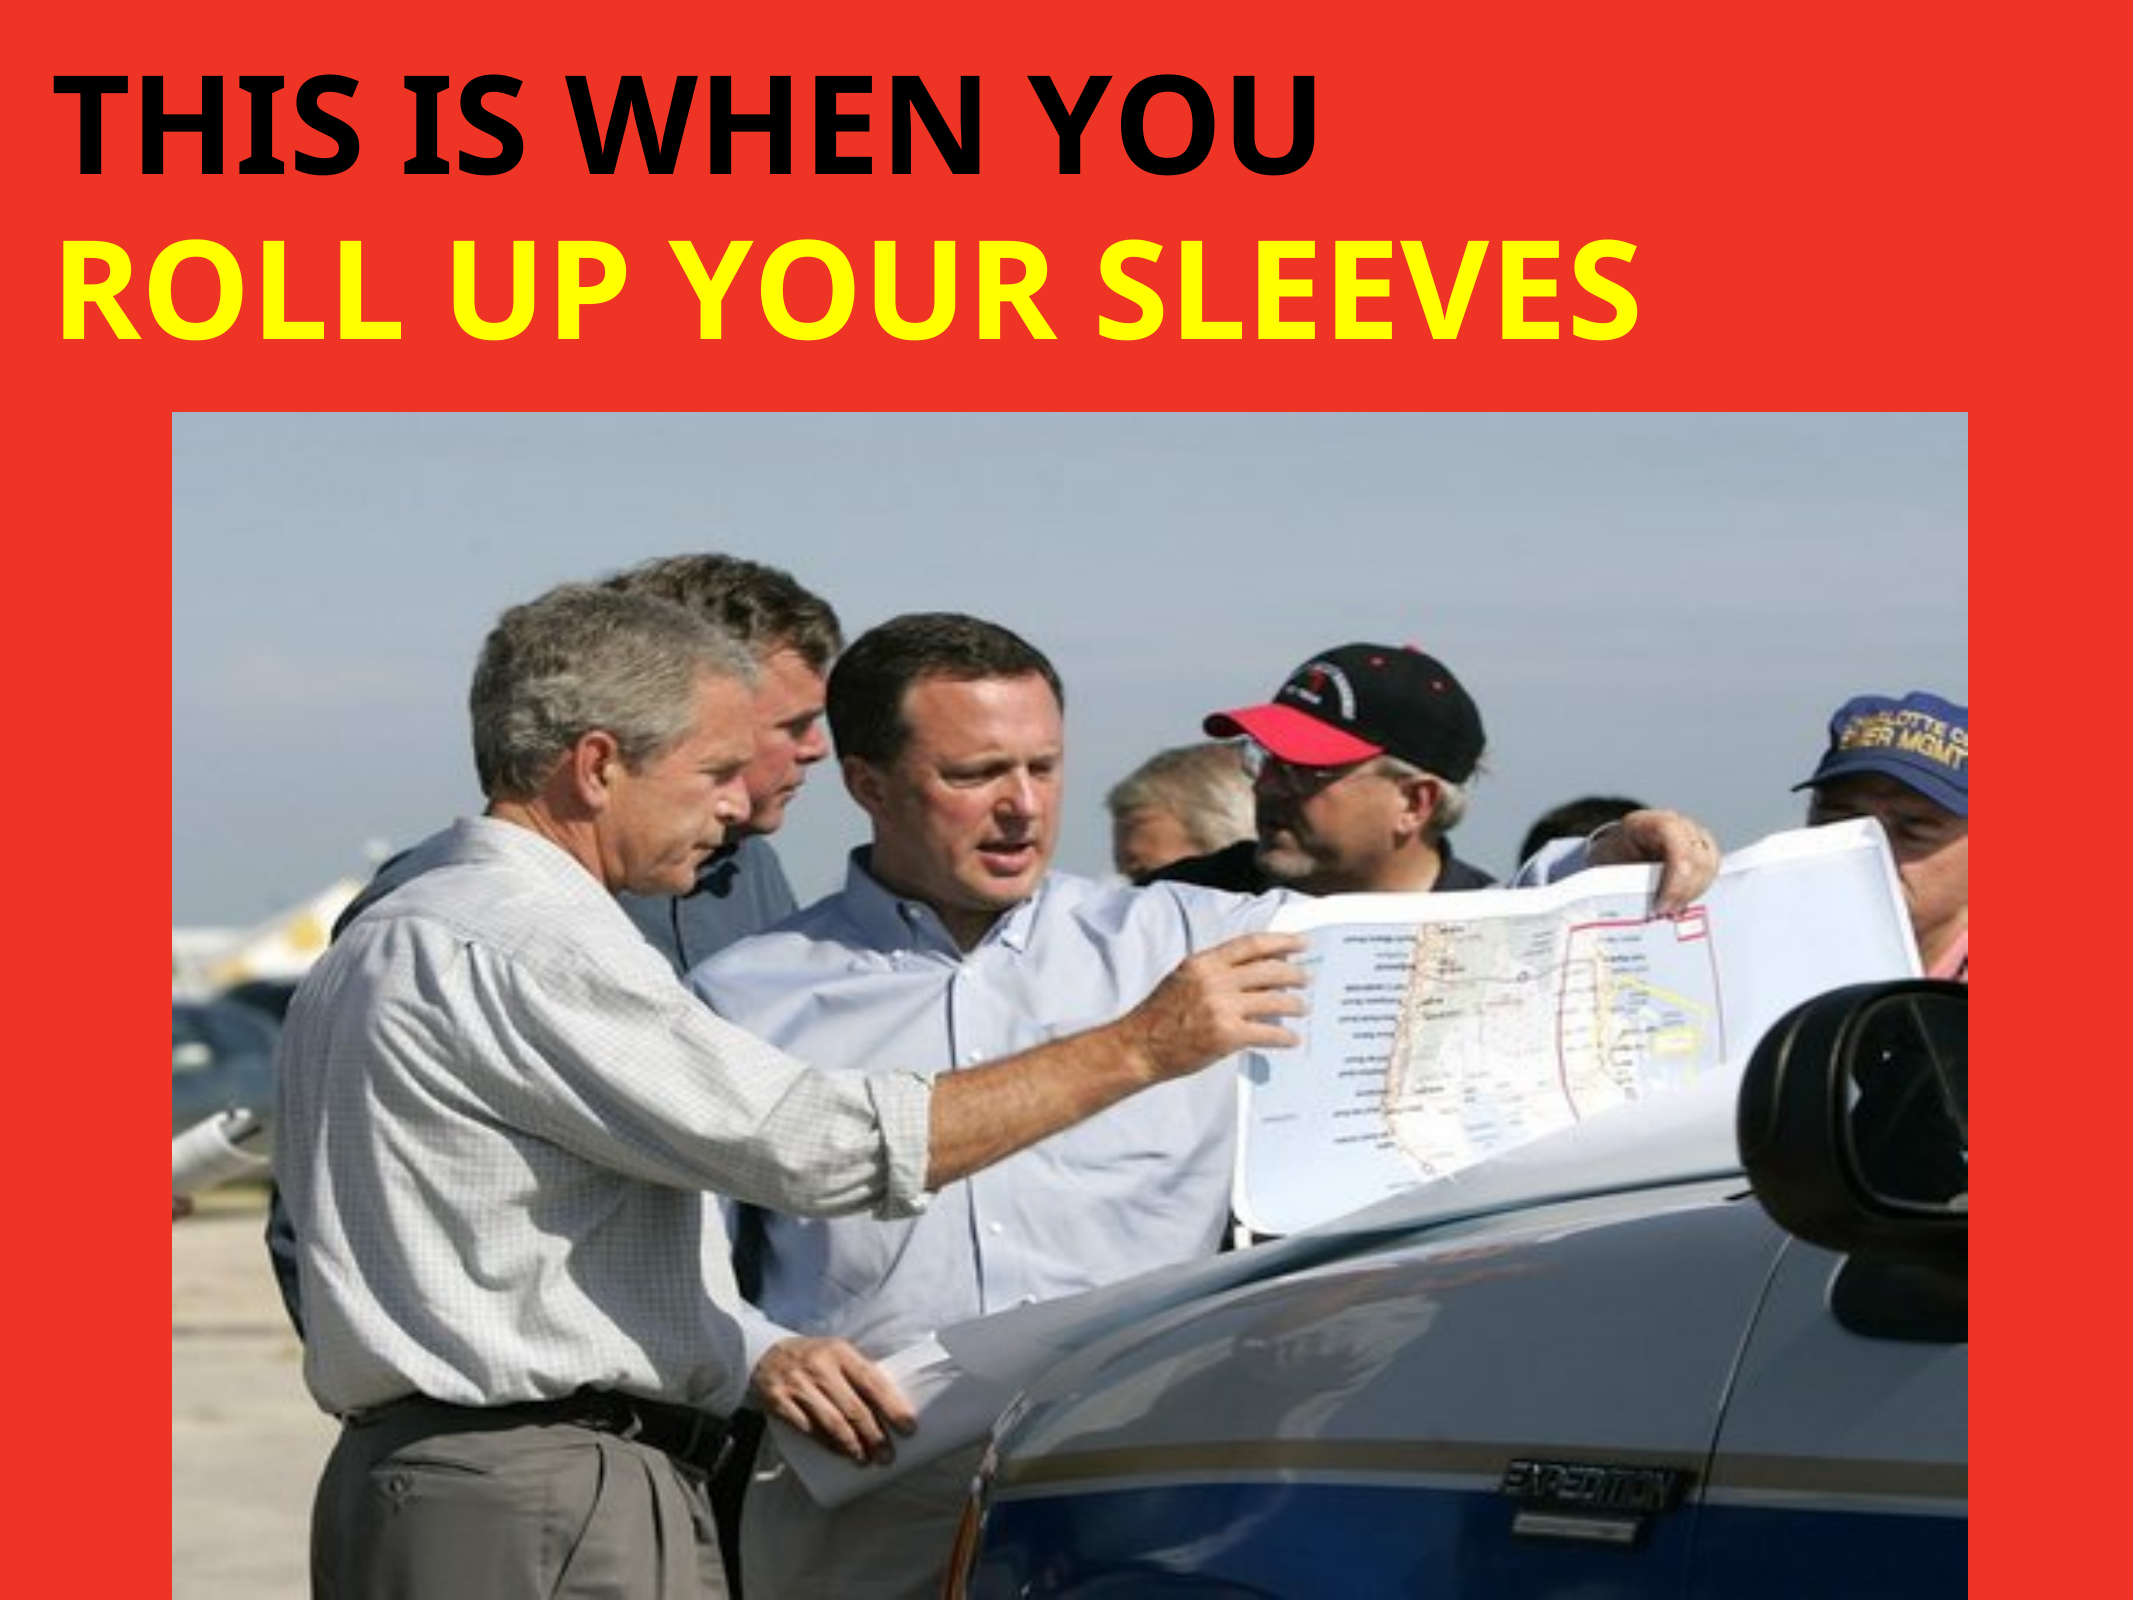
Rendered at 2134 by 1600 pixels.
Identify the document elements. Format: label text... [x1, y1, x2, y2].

picture [172, 412, 1968, 1600]
text_box THIS IS WHEN YOU ROLL UP YOUR SLEEVES [41, 37, 2134, 483]
